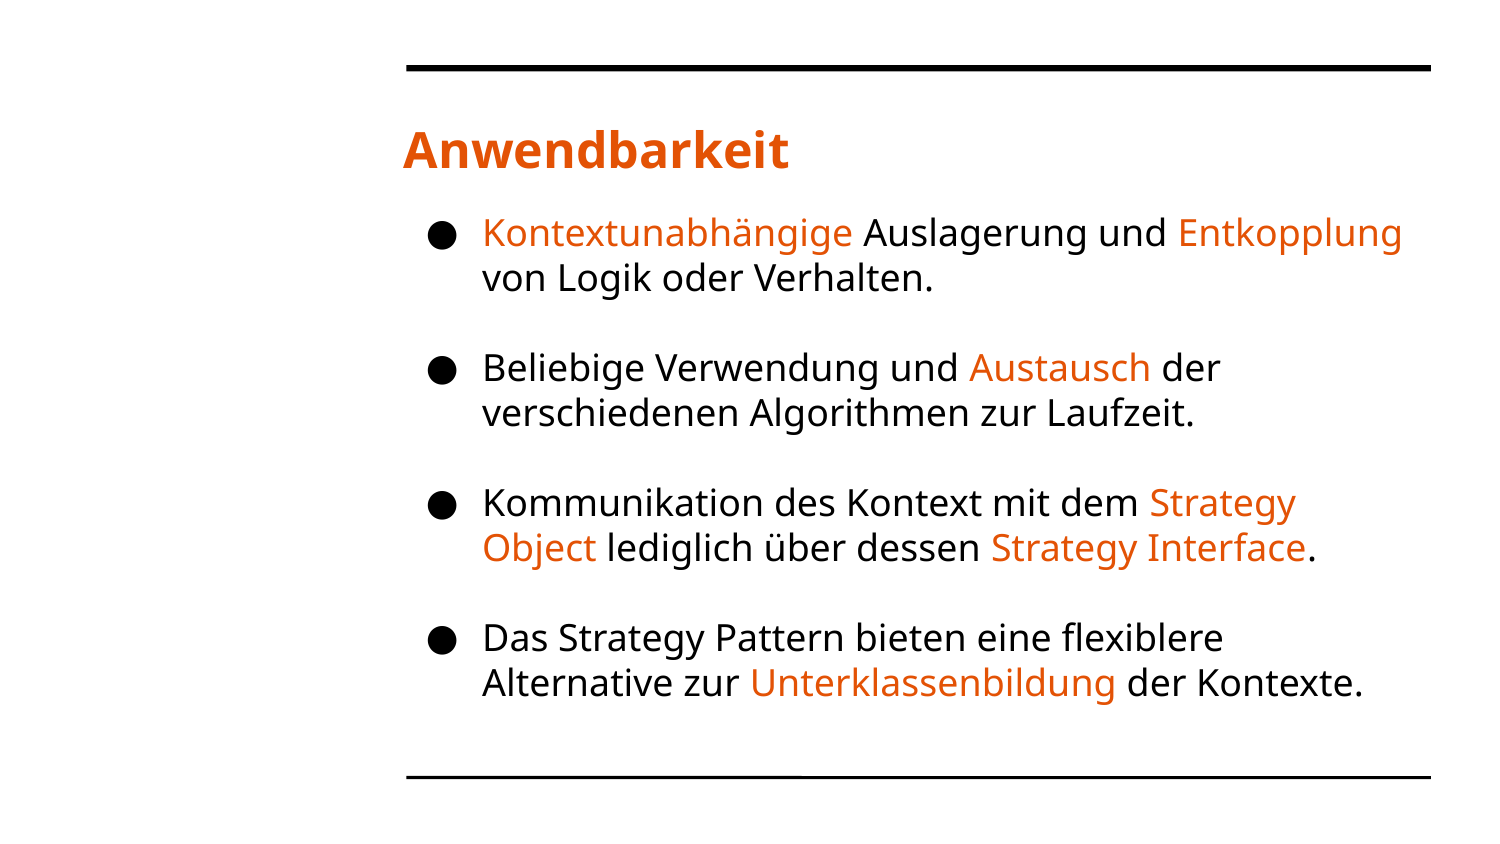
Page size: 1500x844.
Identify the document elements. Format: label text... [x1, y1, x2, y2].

subtitle Kontextunabhängige Auslagerung und Entkopplung von Logik oder Verhalten. Beliebige Verwendung und Austausch der verschiedenen Algorithmen zur Laufzeit. Kommunikation des Kontext mit dem Strategy Object lediglich über dessen Strategy Interface. Das Strategy Pattern bieten eine flexiblere Alternative zur Unterklassenbildung der Kontexte. [392, 193, 1431, 735]
title Anwendbarkeit [389, 103, 1428, 194]
